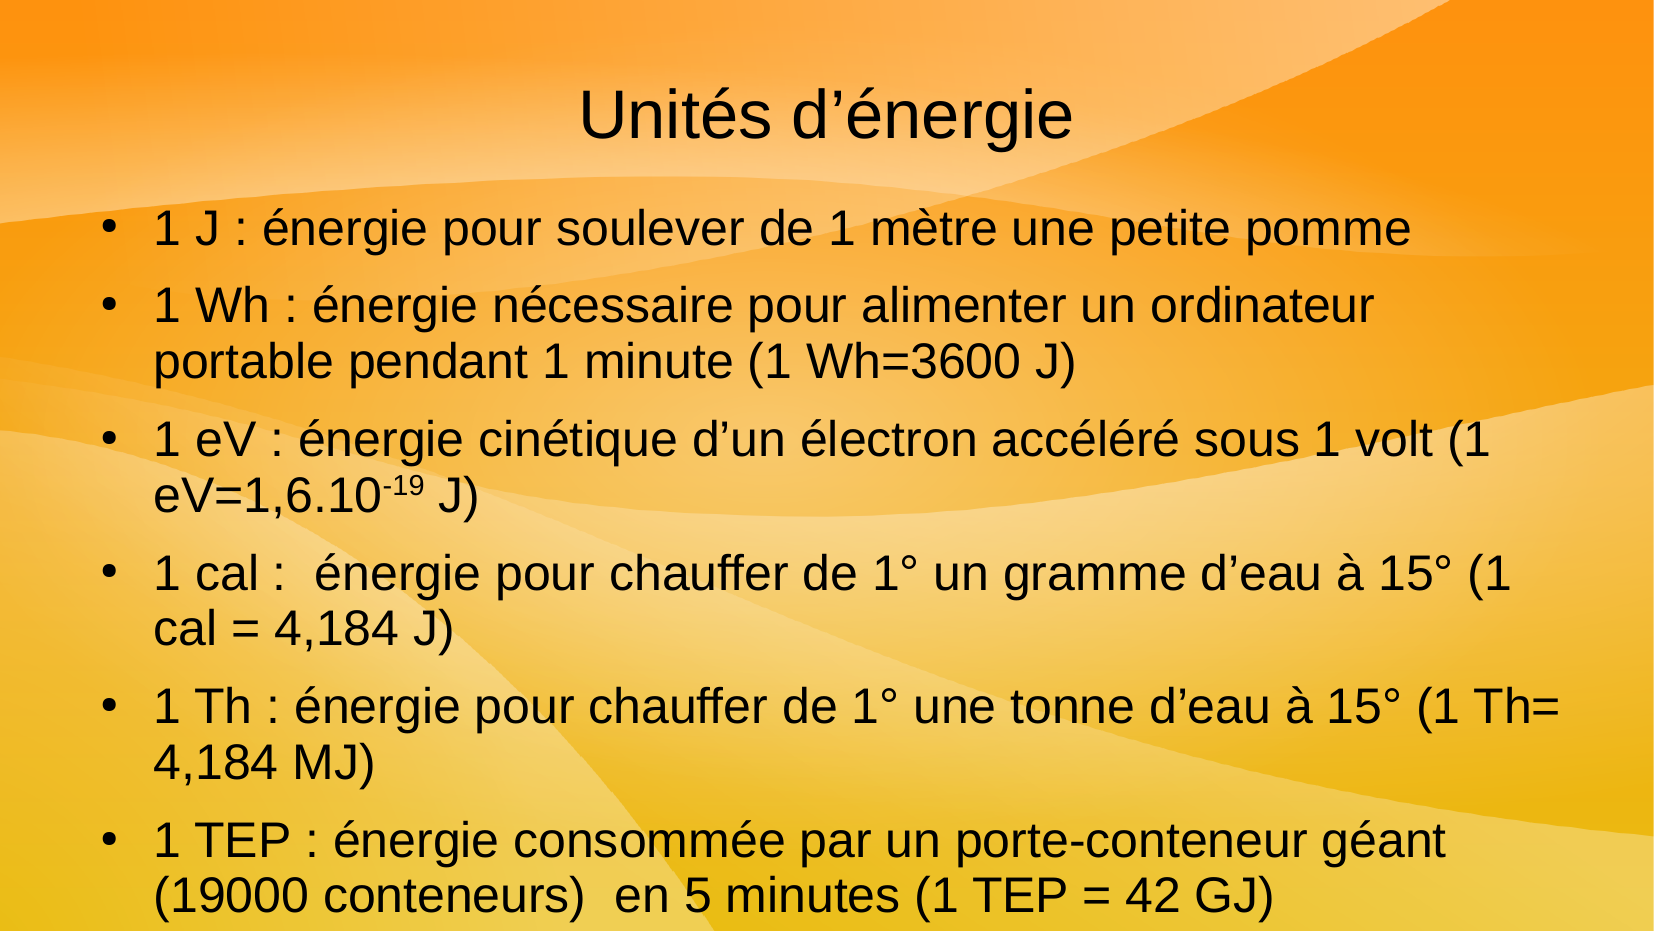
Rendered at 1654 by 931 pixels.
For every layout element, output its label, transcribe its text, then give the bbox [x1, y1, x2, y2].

picture [0, 0, 1654, 931]
list 1 J : énergie pour soulever de 1 mètre une petite pomme 1 Wh : énergie nécessaire pour alimenter un ordinateur portable pendant 1 minute (1 Wh=3600 J) 1 eV : énergie cinétique d’un électron accéléré sous 1 volt (1 eV=1,6.10-19 J) 1 cal : énergie pour chauffer de 1° un gramme d’eau à 15° (1 cal = 4,184 J) 1 Th : énergie pour chauffer de 1° une tonne d’eau à 15° (1 Th= 4,184 MJ) 1 TEP : énergie consommée par un porte-conteneur géant (19000 conteneurs) en 5 minutes (1 TEP = 42 GJ) [82, 199, 1571, 931]
title Unités d’énergie [82, 37, 1571, 193]
